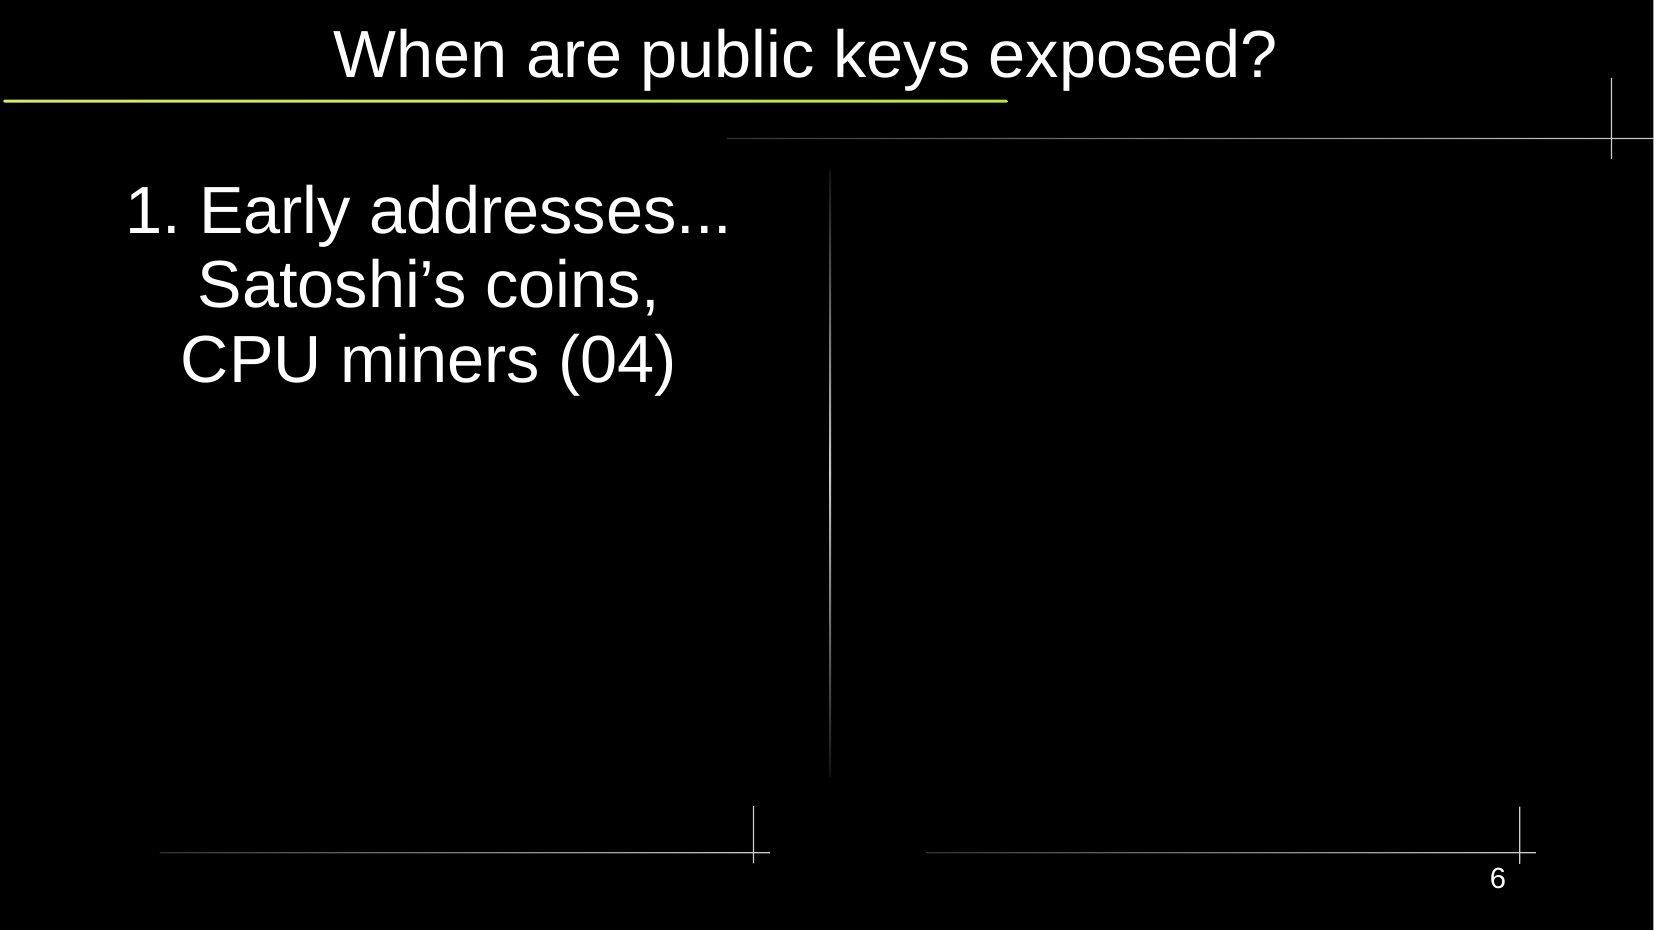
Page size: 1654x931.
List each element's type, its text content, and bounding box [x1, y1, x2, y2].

subtitle When are public keys exposed? [23, 11, 1589, 96]
text_box 1. Early addresses... Satoshi’s coins, CPU miners (04) [25, 107, 833, 911]
